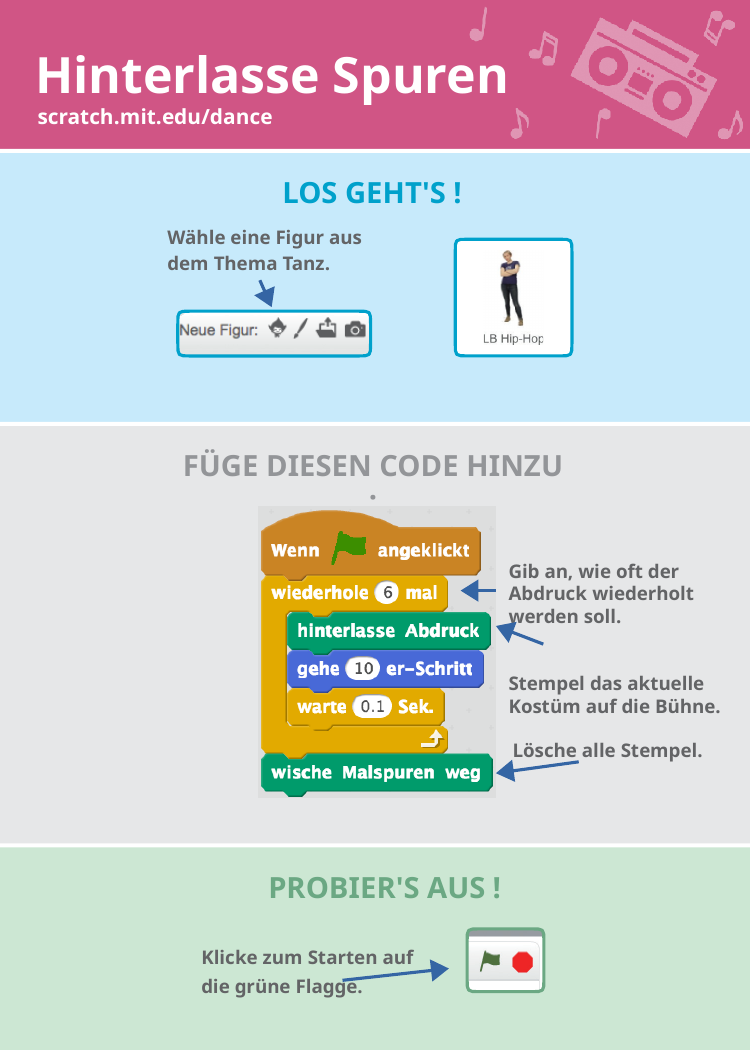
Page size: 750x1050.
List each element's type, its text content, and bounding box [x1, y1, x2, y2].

text_box Gib an, wie oft der Abdruck wiederholt werden soll. Stempel das aktuelle Kostüm auf die Bühne. [506, 559, 733, 645]
text_box FÜGE DIESEN CODE HINZU : [177, 446, 567, 482]
text_box LOS GEHT'S ! Wähle eine Figur aus dem Thema Tanz. [165, 173, 579, 281]
text_box [0, 0, 750, 1050]
text_box PROBIER'S AUS ! [248, 869, 520, 905]
text_box Klicke zum Starten auf die grüne Flagge. [149, 933, 479, 1002]
text_box Hinterlasse Spuren scratch.mit.edu/dance [35, 43, 715, 219]
picture [180, 316, 368, 344]
picture [258, 506, 496, 798]
text_box Lösche alle Stempel. [510, 739, 721, 762]
